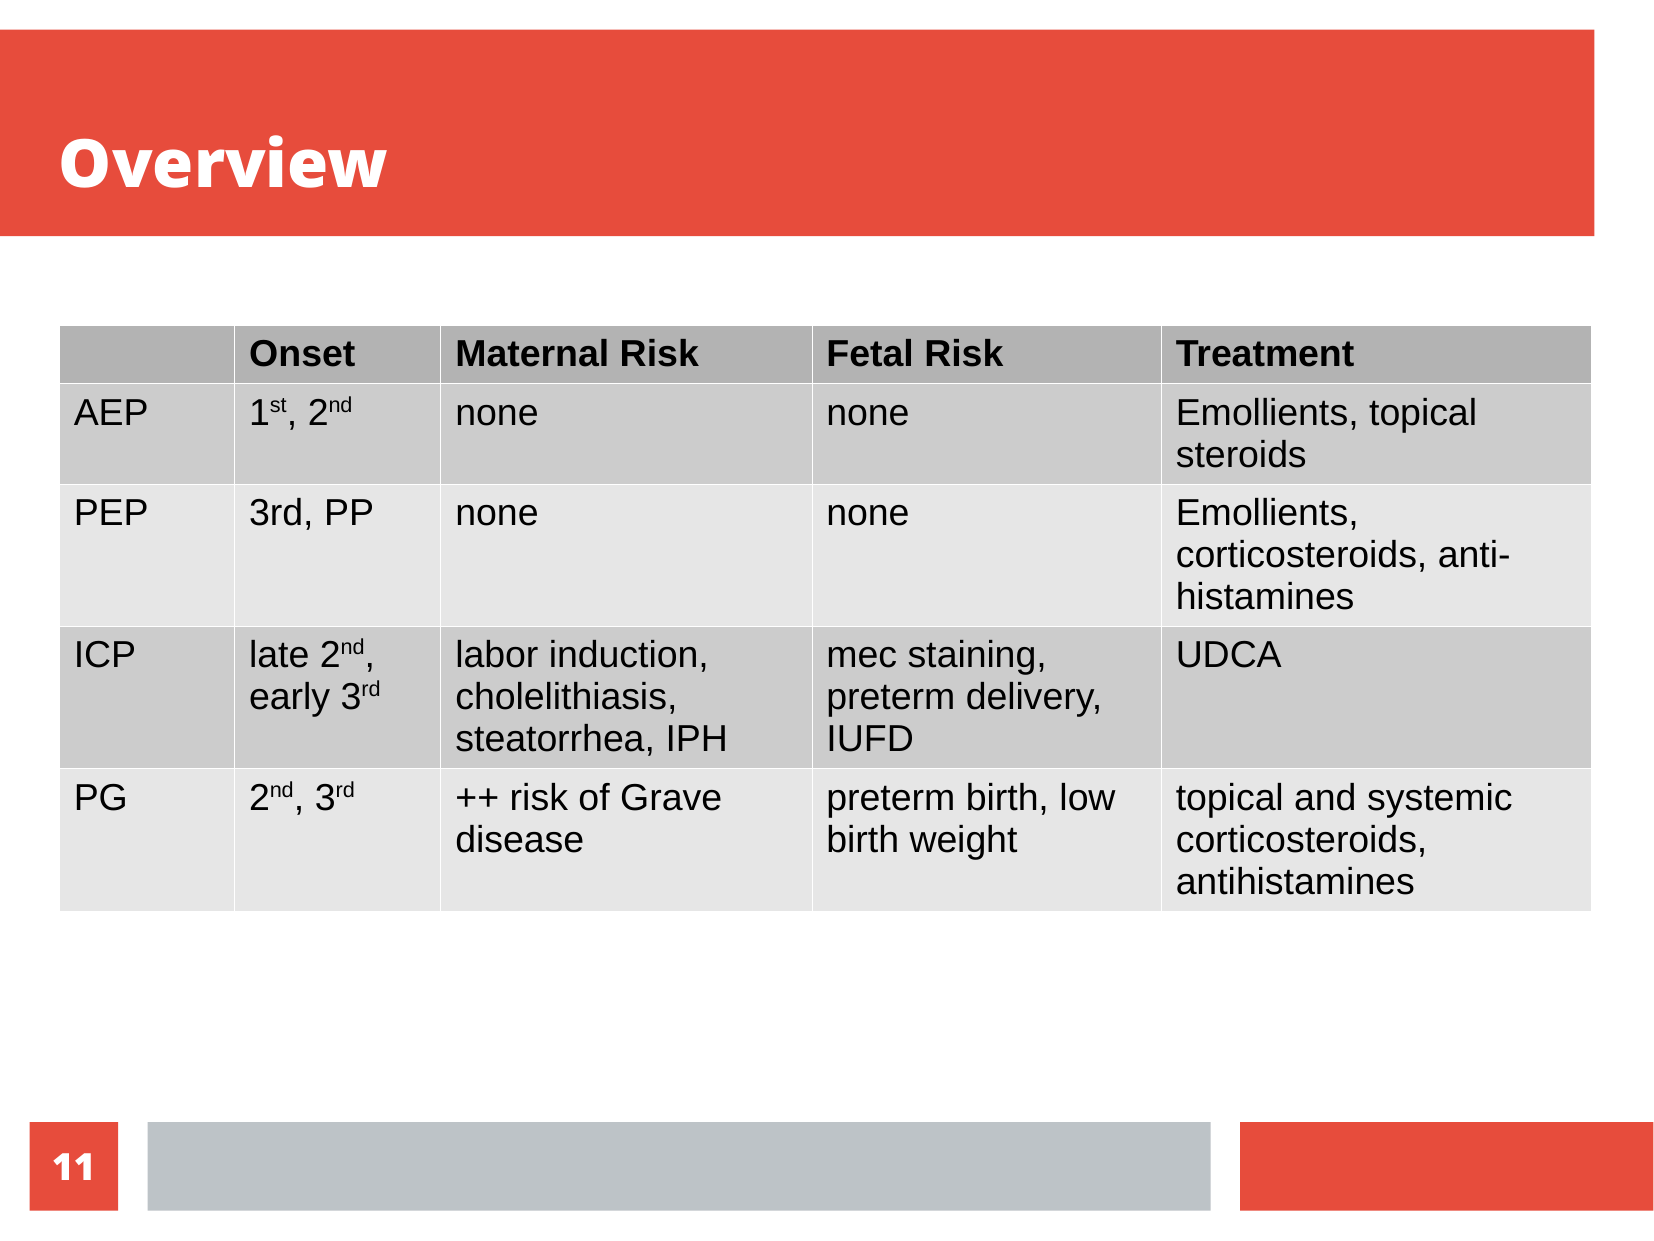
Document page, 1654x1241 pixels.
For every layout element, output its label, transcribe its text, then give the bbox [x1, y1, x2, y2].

table_cell 1st, 2nd [235, 384, 440, 484]
table_cell PEP [60, 485, 234, 626]
table_cell 3rd, PP [235, 485, 440, 626]
table_cell late 2nd, early 3rd [235, 627, 440, 768]
table_cell none [441, 384, 812, 484]
table_header Maternal Risk [441, 326, 812, 383]
table_cell 2nd, 3rd [235, 769, 440, 911]
table_cell none [813, 485, 1161, 626]
table_cell UDCA [1162, 627, 1591, 768]
table_header [60, 326, 234, 383]
table_cell topical and systemic corticosteroids, antihistamines [1162, 769, 1591, 911]
table_cell ICP [60, 627, 234, 768]
table_cell PG [60, 769, 234, 911]
table_header Onset [235, 326, 440, 383]
table_cell none [441, 485, 812, 626]
table_cell Emollients, corticosteroids, anti-histamines [1162, 485, 1591, 626]
table_cell none [813, 384, 1161, 484]
table_cell mec staining, preterm delivery, IUFD [813, 627, 1161, 768]
table_cell AEP [60, 384, 234, 484]
table_cell preterm birth, low birth weight [813, 769, 1161, 911]
table_cell Emollients, topical steroids [1162, 384, 1591, 484]
title Overview [59, 59, 1595, 207]
table_header Treatment [1162, 326, 1591, 383]
table_header Fetal Risk [813, 326, 1161, 383]
table_cell ++ risk of Grave disease [441, 769, 812, 911]
table_cell labor induction, cholelithiasis, steatorrhea, IPH [441, 627, 812, 768]
